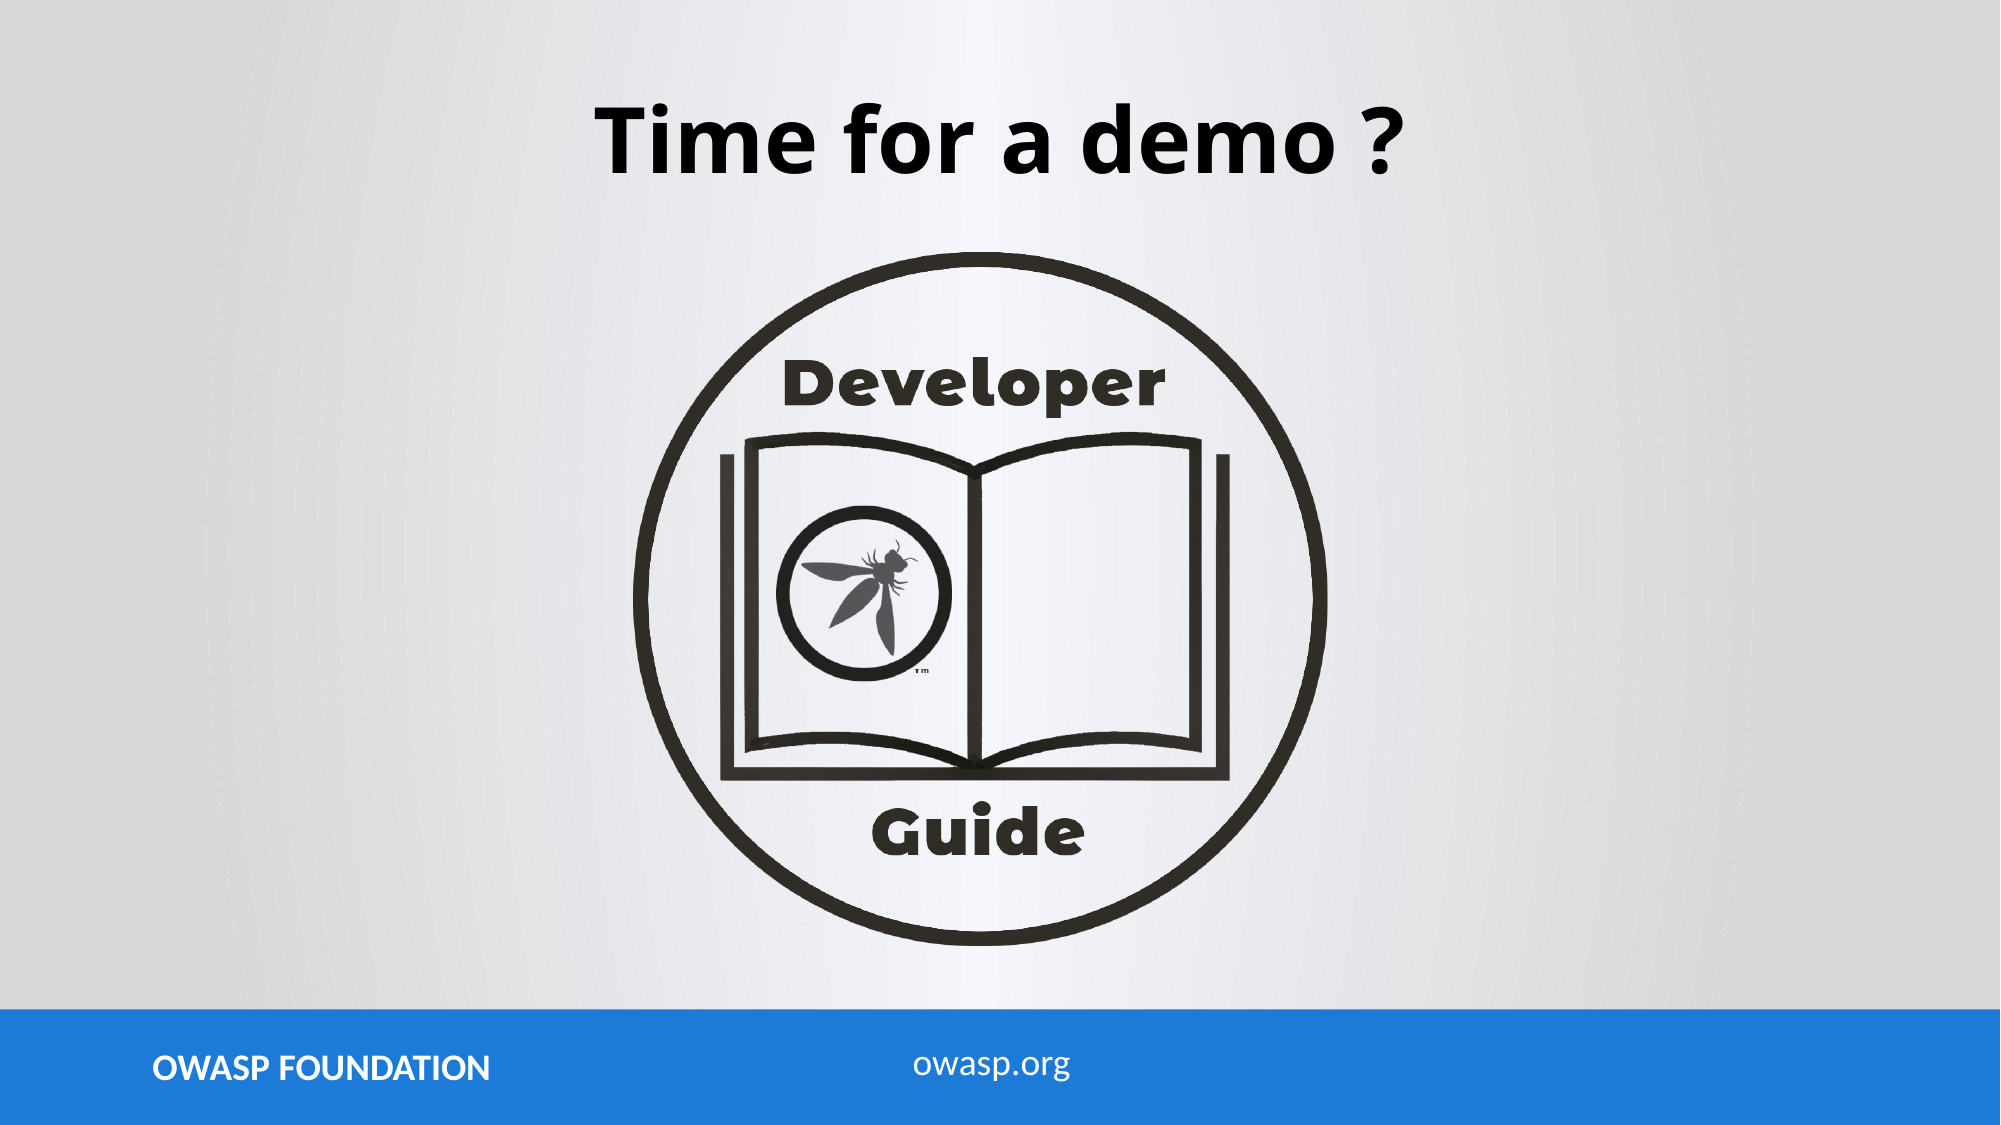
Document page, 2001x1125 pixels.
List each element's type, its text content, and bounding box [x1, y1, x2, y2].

picture [616, 244, 1337, 965]
title Time for a demo ? [137, 35, 1863, 253]
